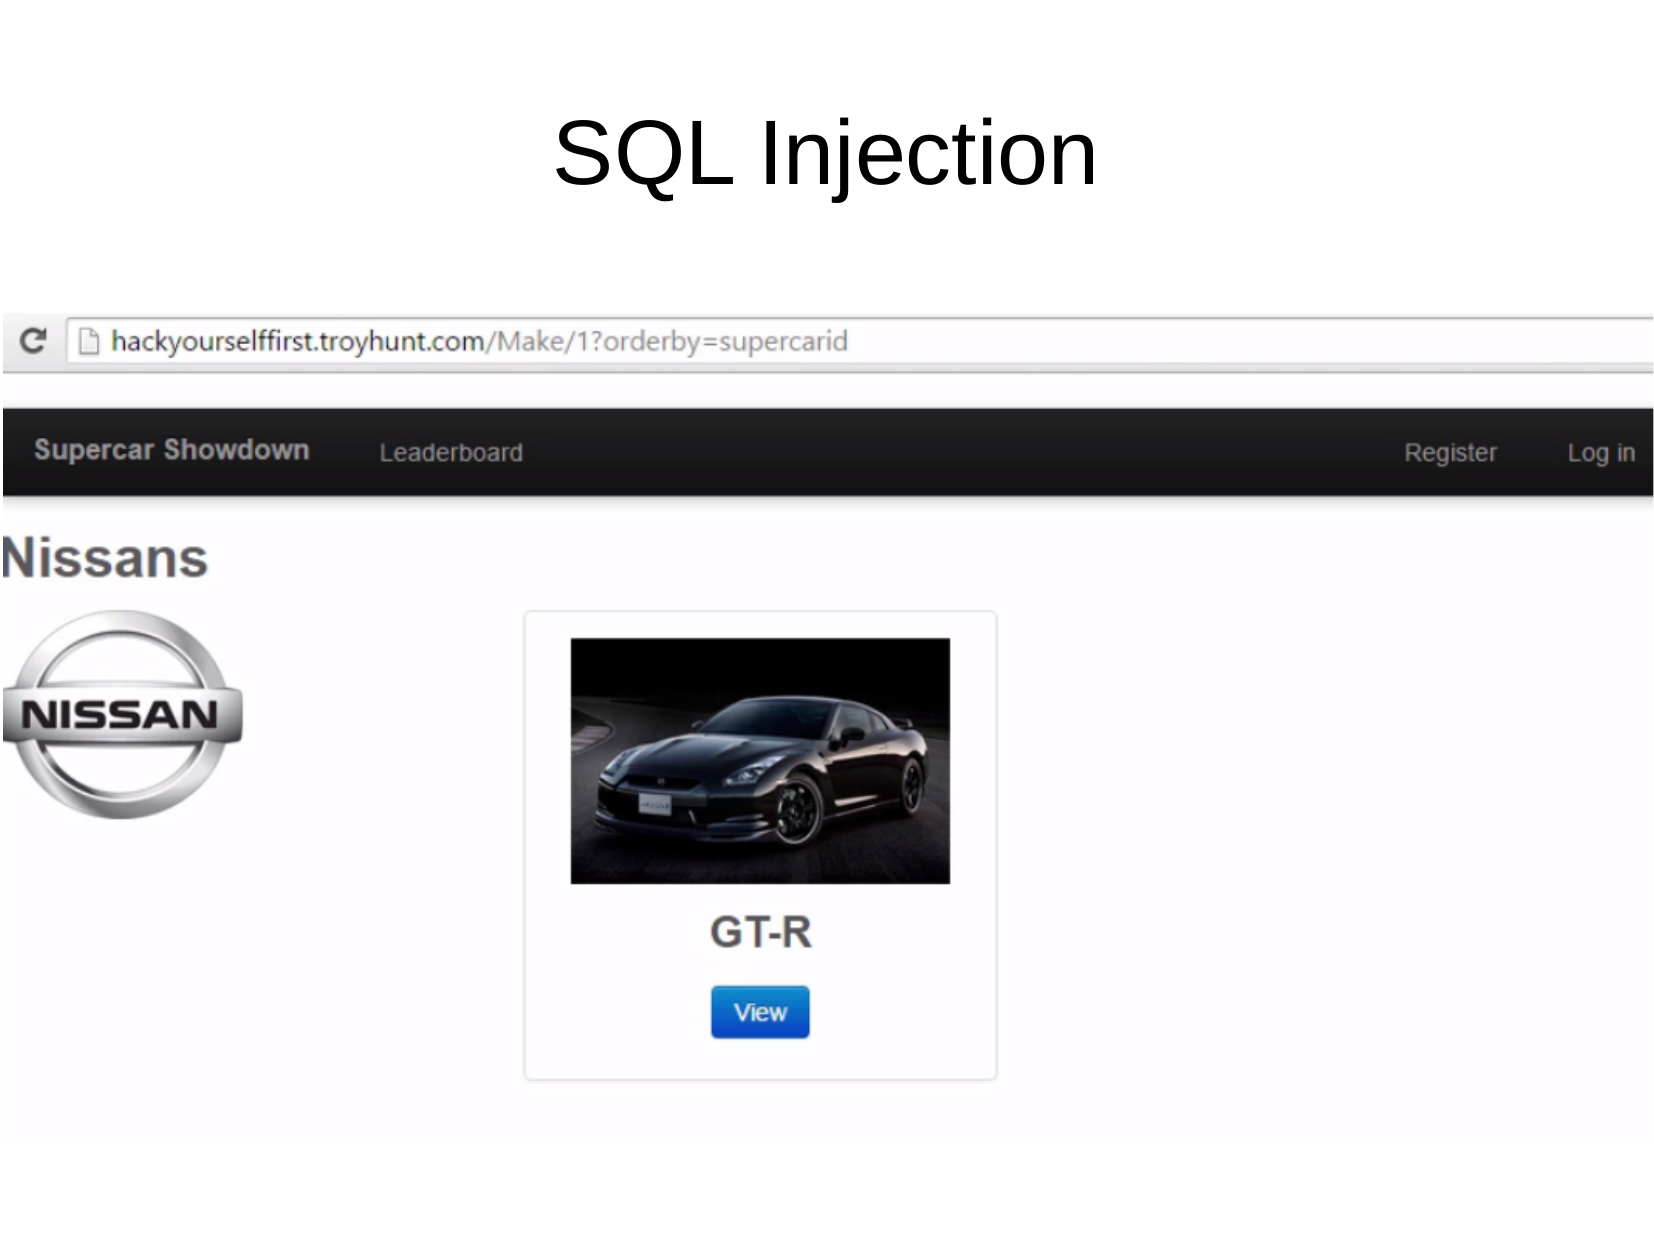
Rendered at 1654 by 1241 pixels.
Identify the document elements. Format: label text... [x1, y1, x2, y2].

picture [3, 313, 1654, 1140]
title SQL Injection [82, 49, 1571, 257]
